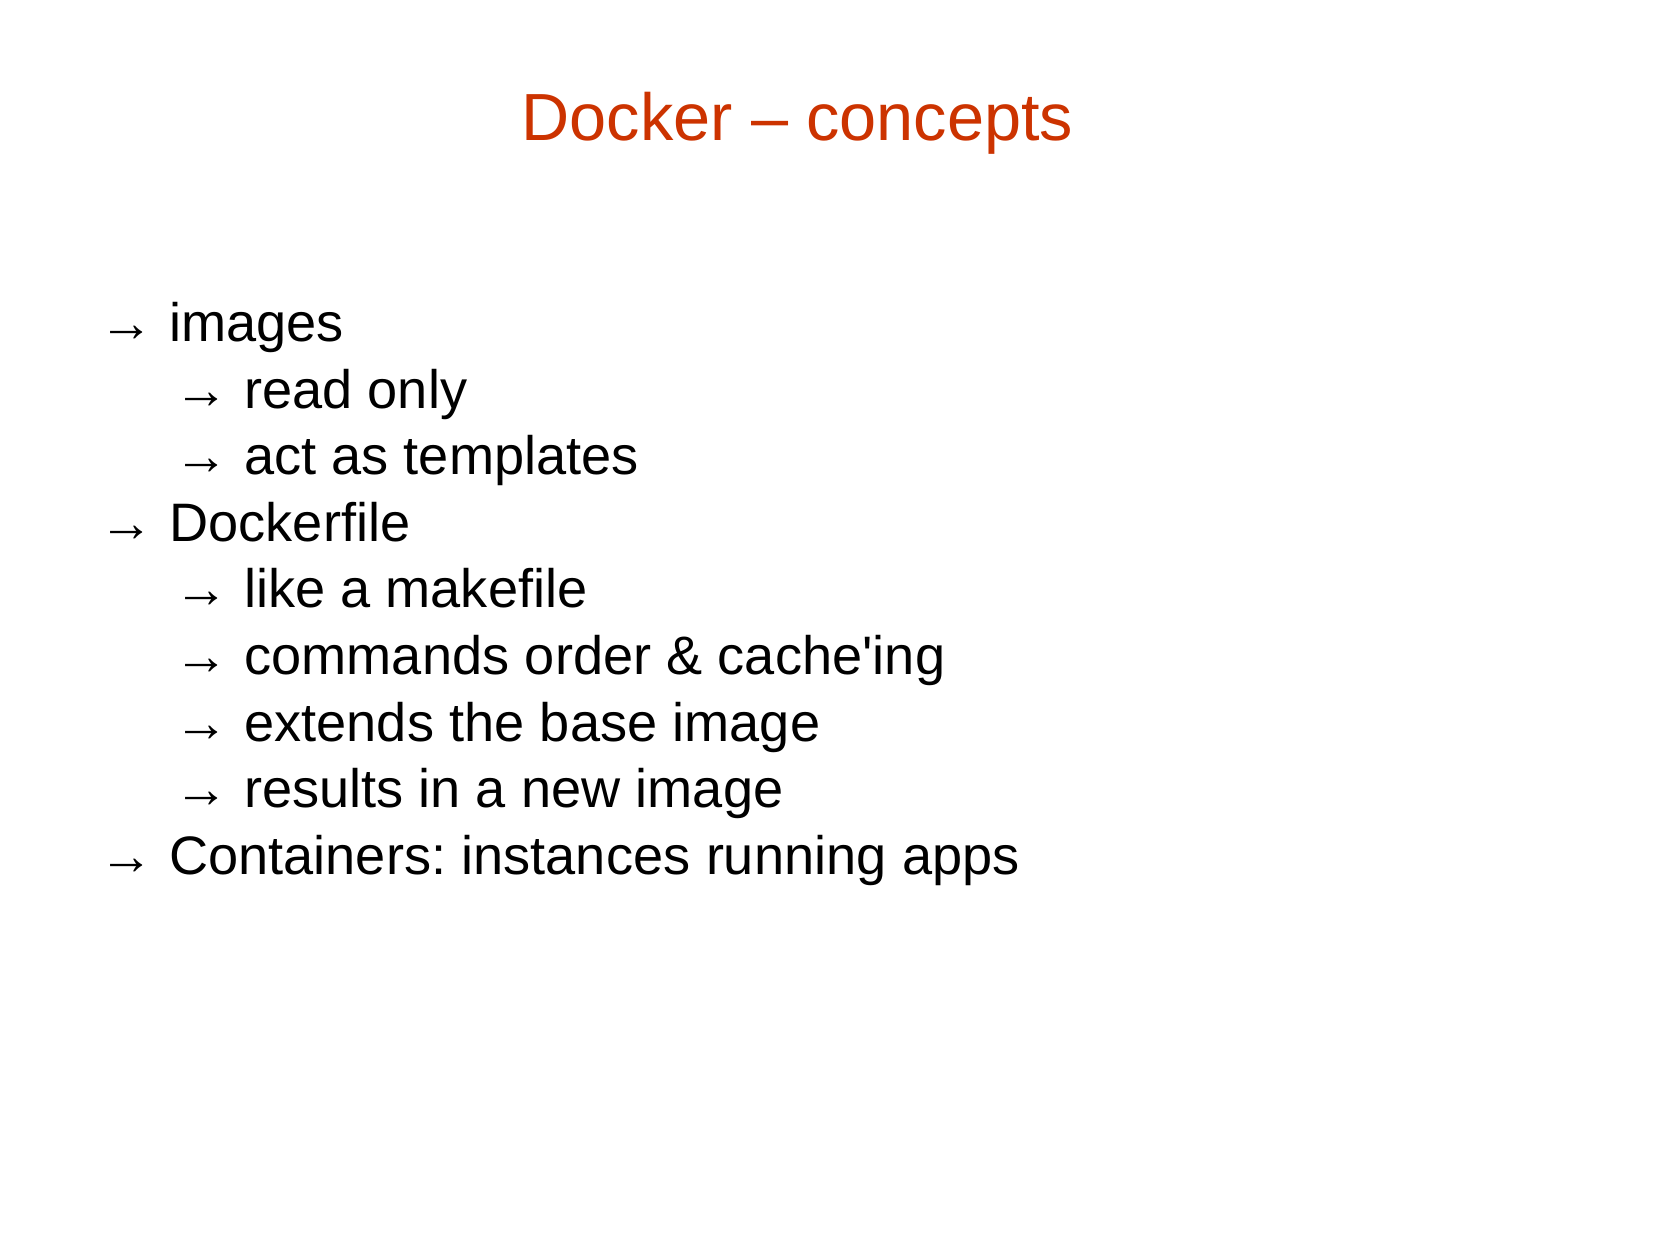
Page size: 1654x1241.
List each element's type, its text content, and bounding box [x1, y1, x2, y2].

text_box → images → read only → act as templates → Dockerfile → like a makefile → commands order & cache'ing → extends the base image → results in a new image → Containers: instances running apps [85, 285, 1114, 916]
text_box Docker – concepts [506, 72, 1147, 166]
